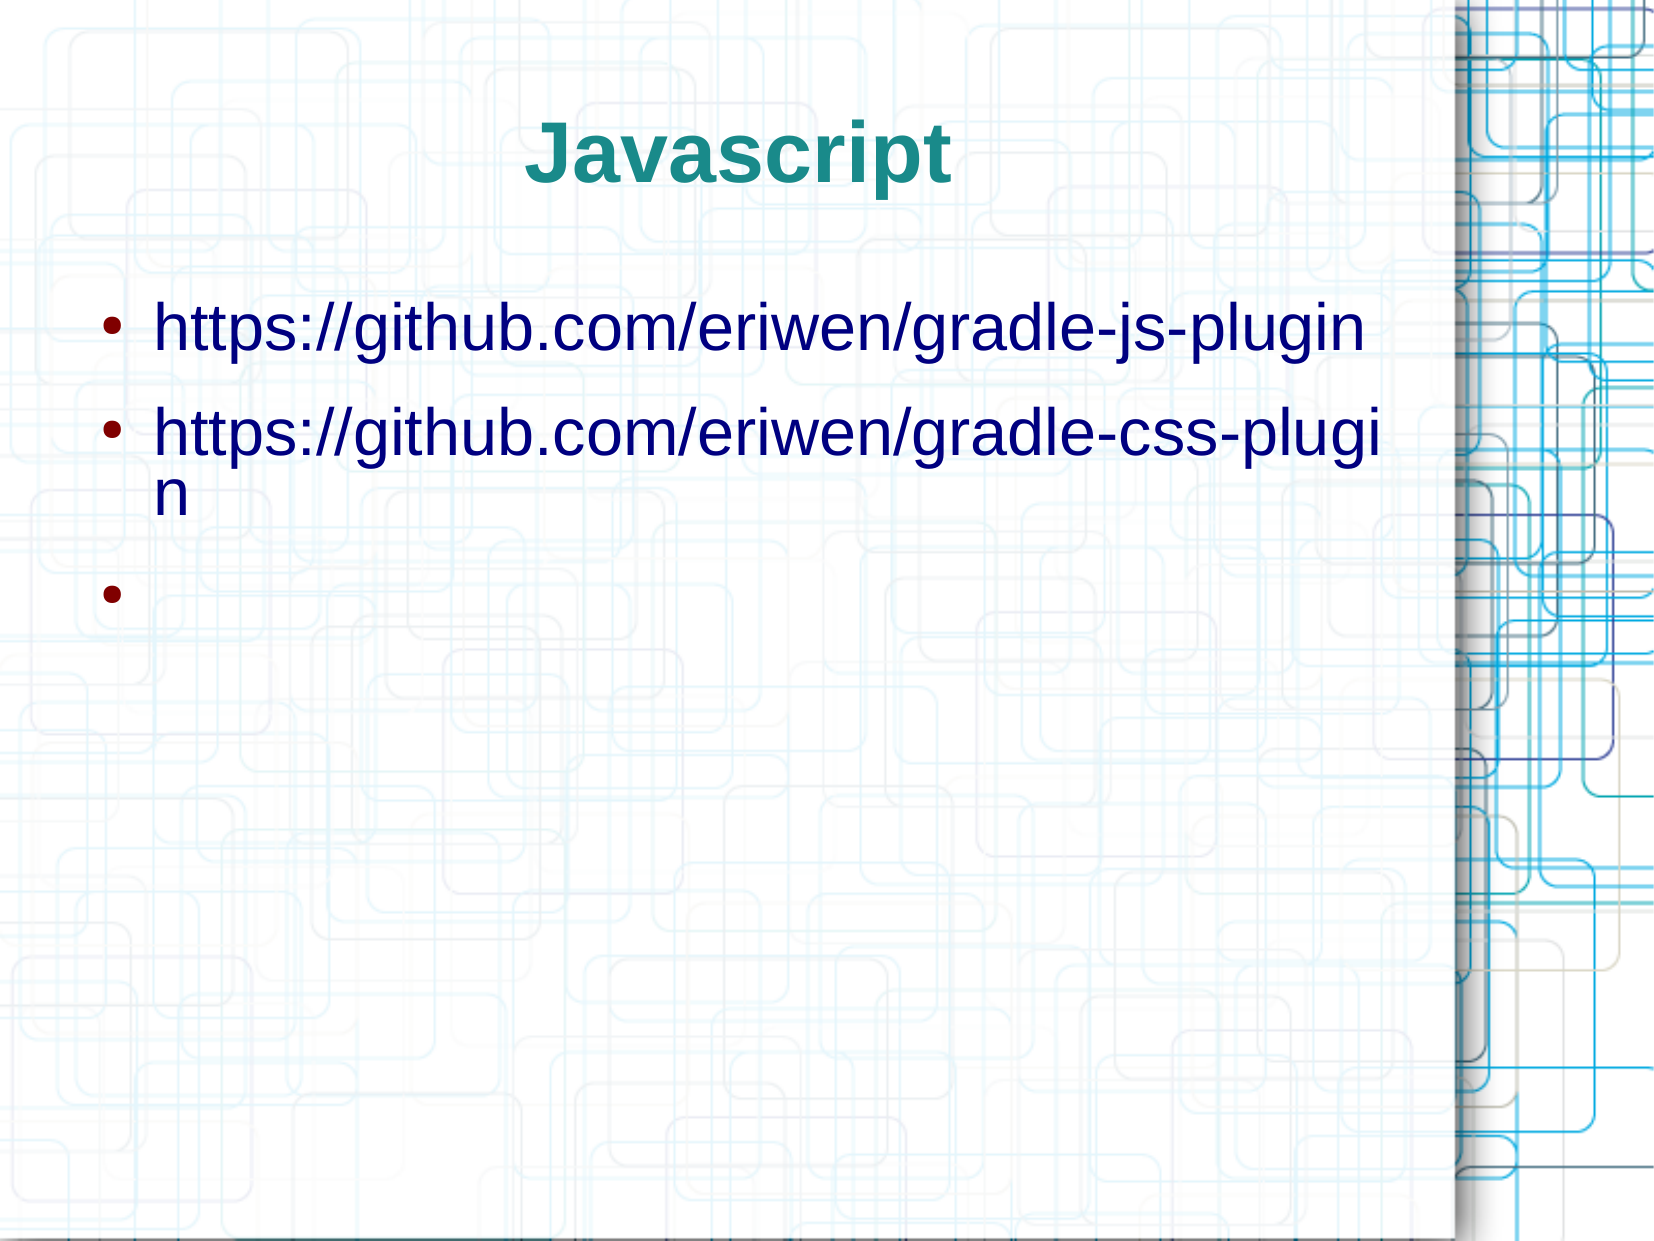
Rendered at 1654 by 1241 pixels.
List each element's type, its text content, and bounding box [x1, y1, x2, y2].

title Javascript [59, 49, 1418, 257]
list https://github.com/eriwen/gradle-js-plugin https://github.com/eriwen/gradle-css-plugin [82, 290, 1418, 1109]
picture [0, 0, 1654, 1241]
